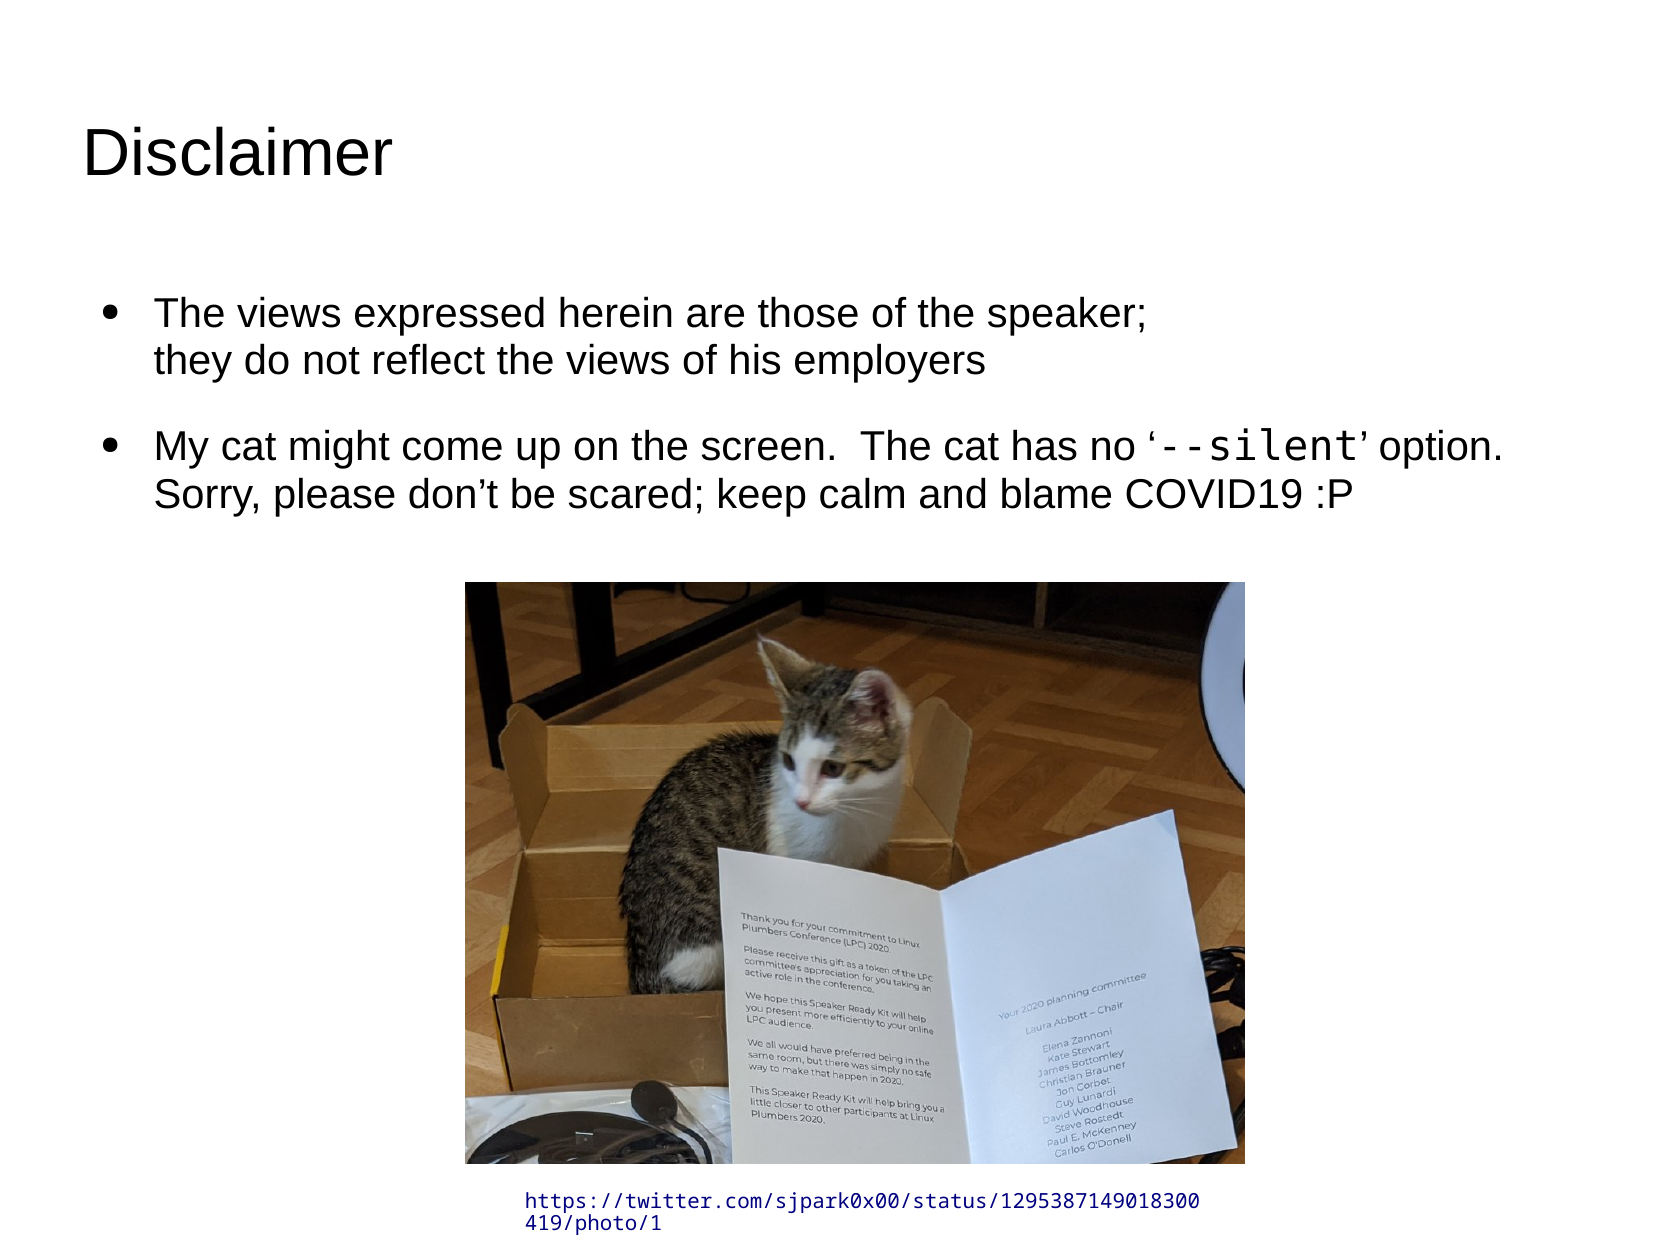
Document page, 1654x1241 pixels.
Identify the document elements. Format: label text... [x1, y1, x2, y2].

list The views expressed herein are those of the speaker; they do not reflect the views of his employers My cat might come up on the screen. The cat has no ‘--silent’ option. Sorry, please don’t be scared; keep calm and blame COVID19 :P [82, 290, 1571, 1010]
title Disclaimer [82, 49, 1571, 257]
picture [465, 582, 1246, 1164]
text_box https://twitter.com/sjpark0x00/status/1295387149018300419/photo/1 [510, 1178, 1223, 1215]
